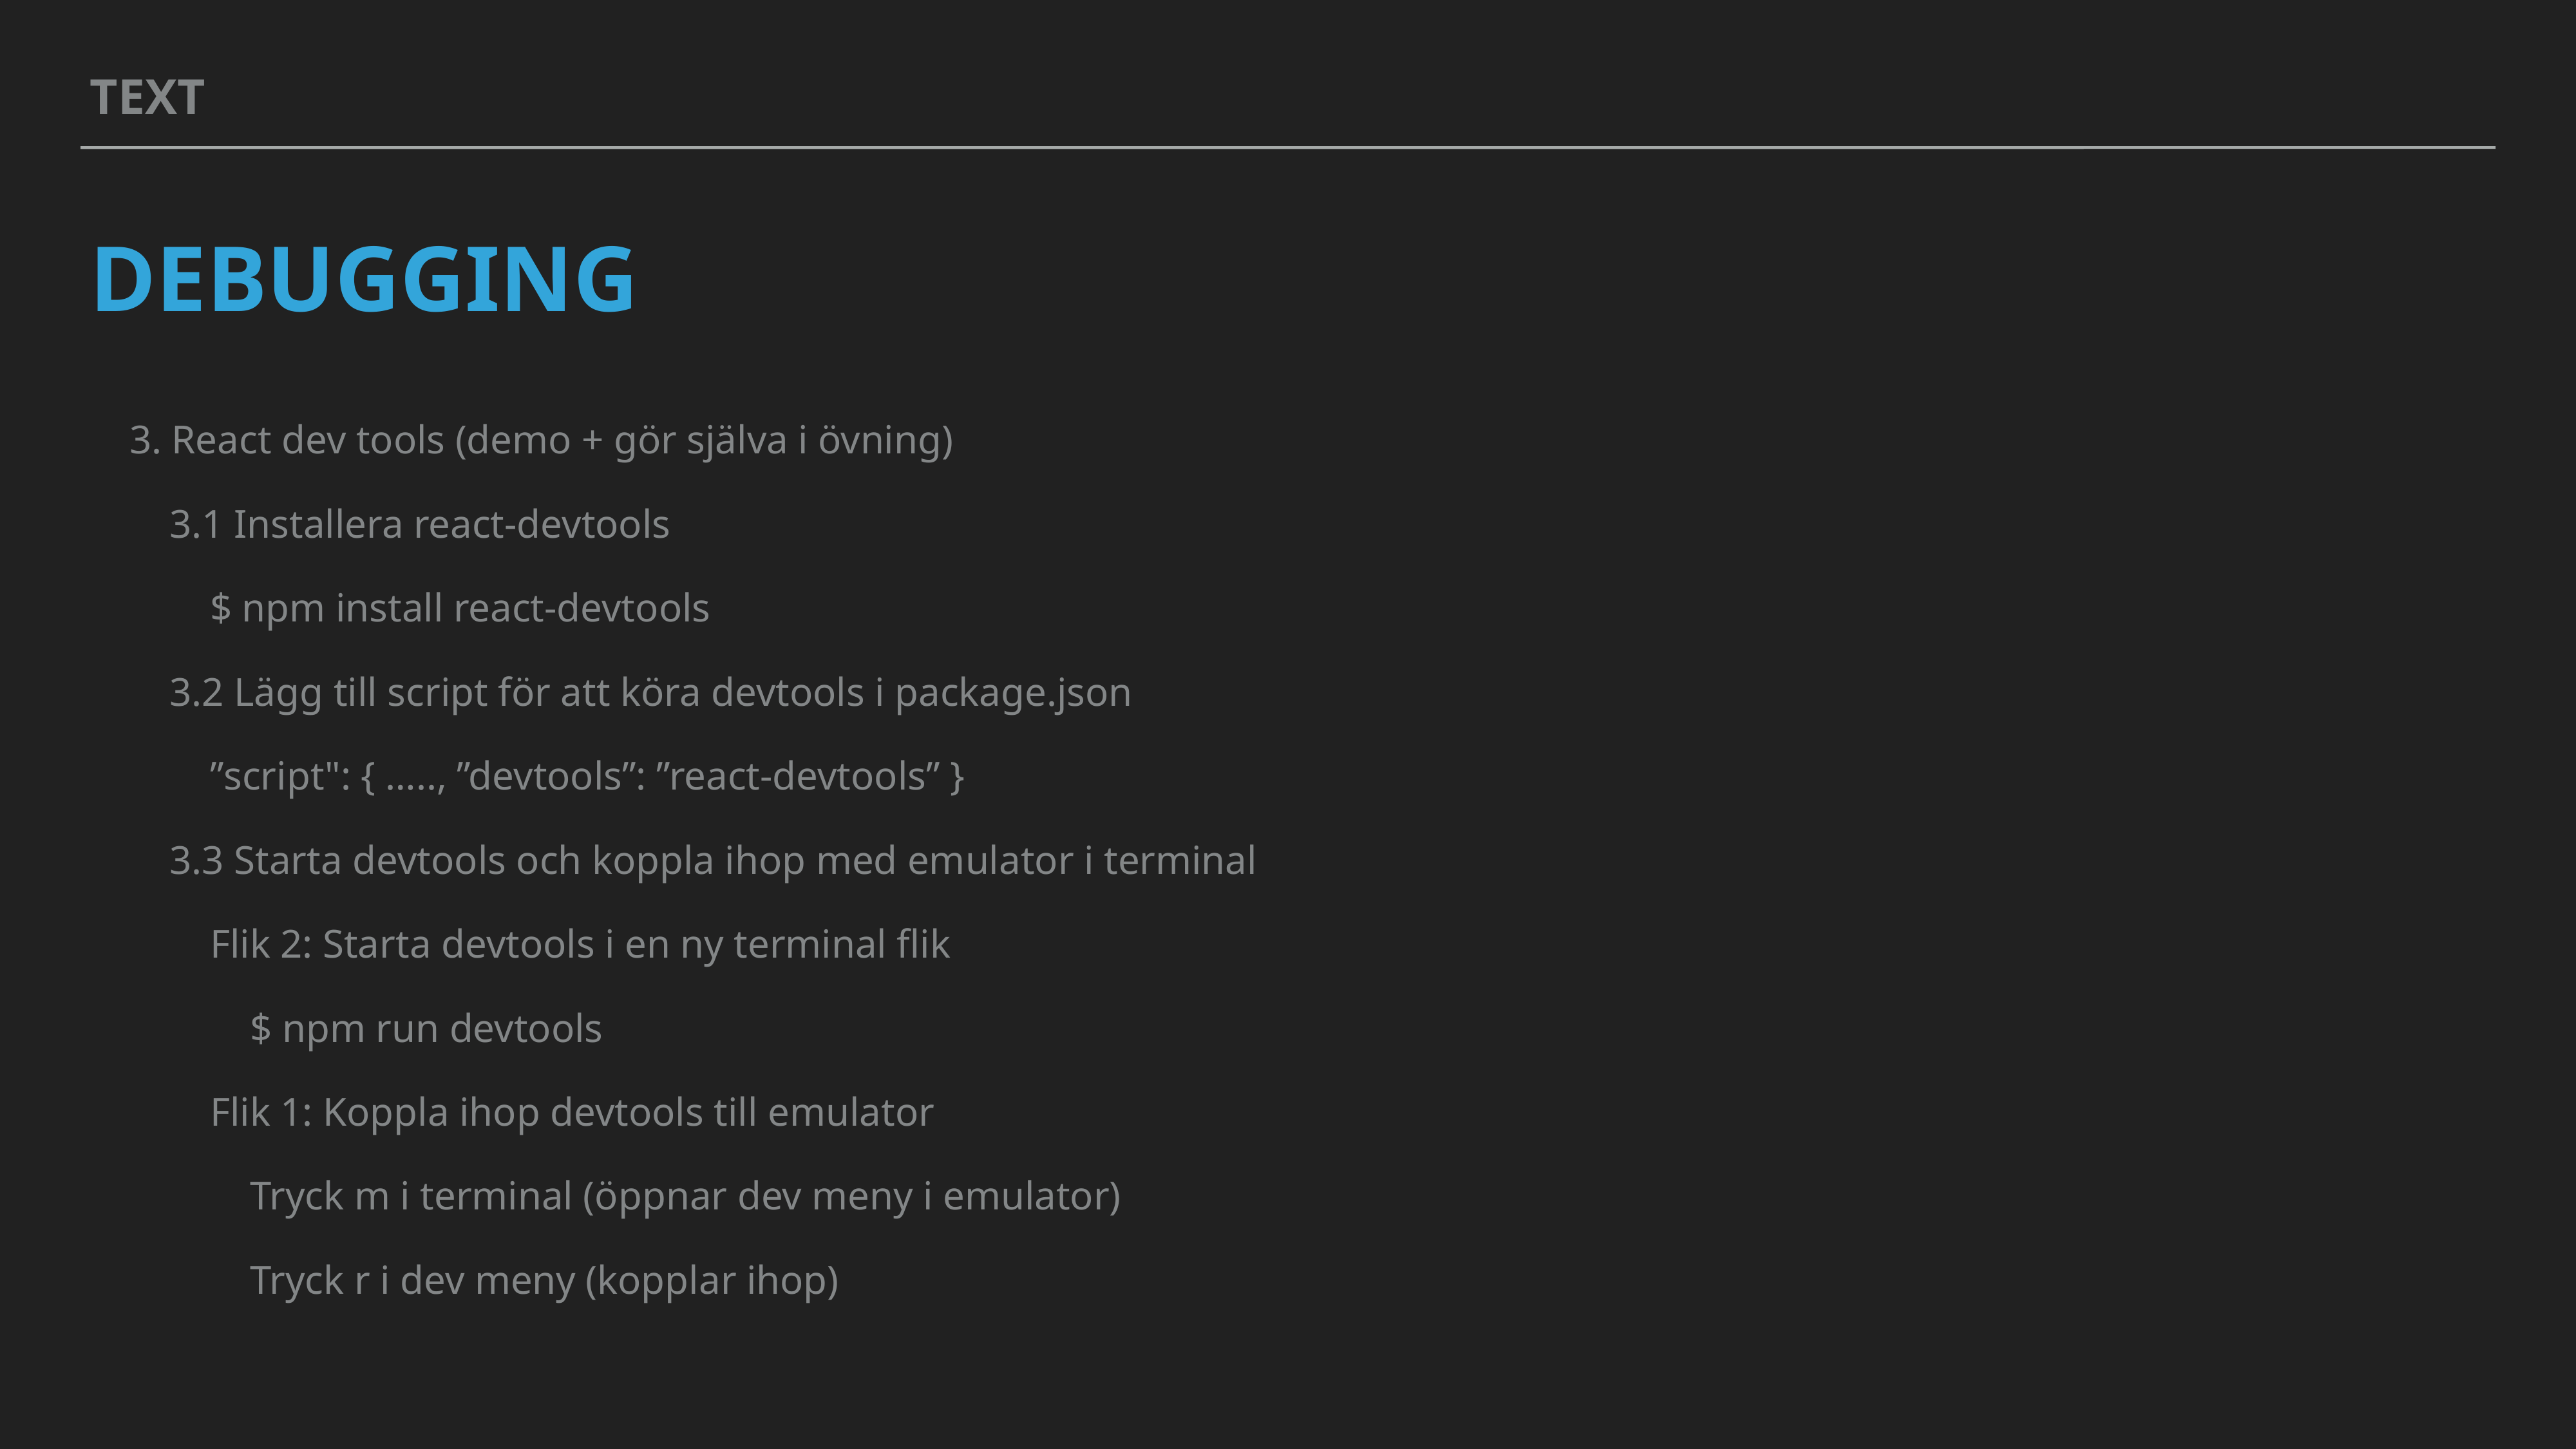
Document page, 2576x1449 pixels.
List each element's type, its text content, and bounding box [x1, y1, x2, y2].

text_box 3. React dev tools (demo + gör själva i övning) 3.1 Installera react-devtools $ npm install react-devtools 3.2 Lägg till script för att köra devtools i package.json ”script": { ….., ”devtools”: ”react-devtools” } 3.3 Starta devtools och koppla ihop med emulator i terminal Flik 2: Starta devtools i en ny terminal flik $ npm run devtools Flik 1: Koppla ihop devtools till emulator Tryck m i terminal (öppnar dev meny i emulator) Tryck r i dev meny (kopplar ihop) [80, 408, 2496, 1315]
text_box Debugging [80, 228, 2496, 336]
